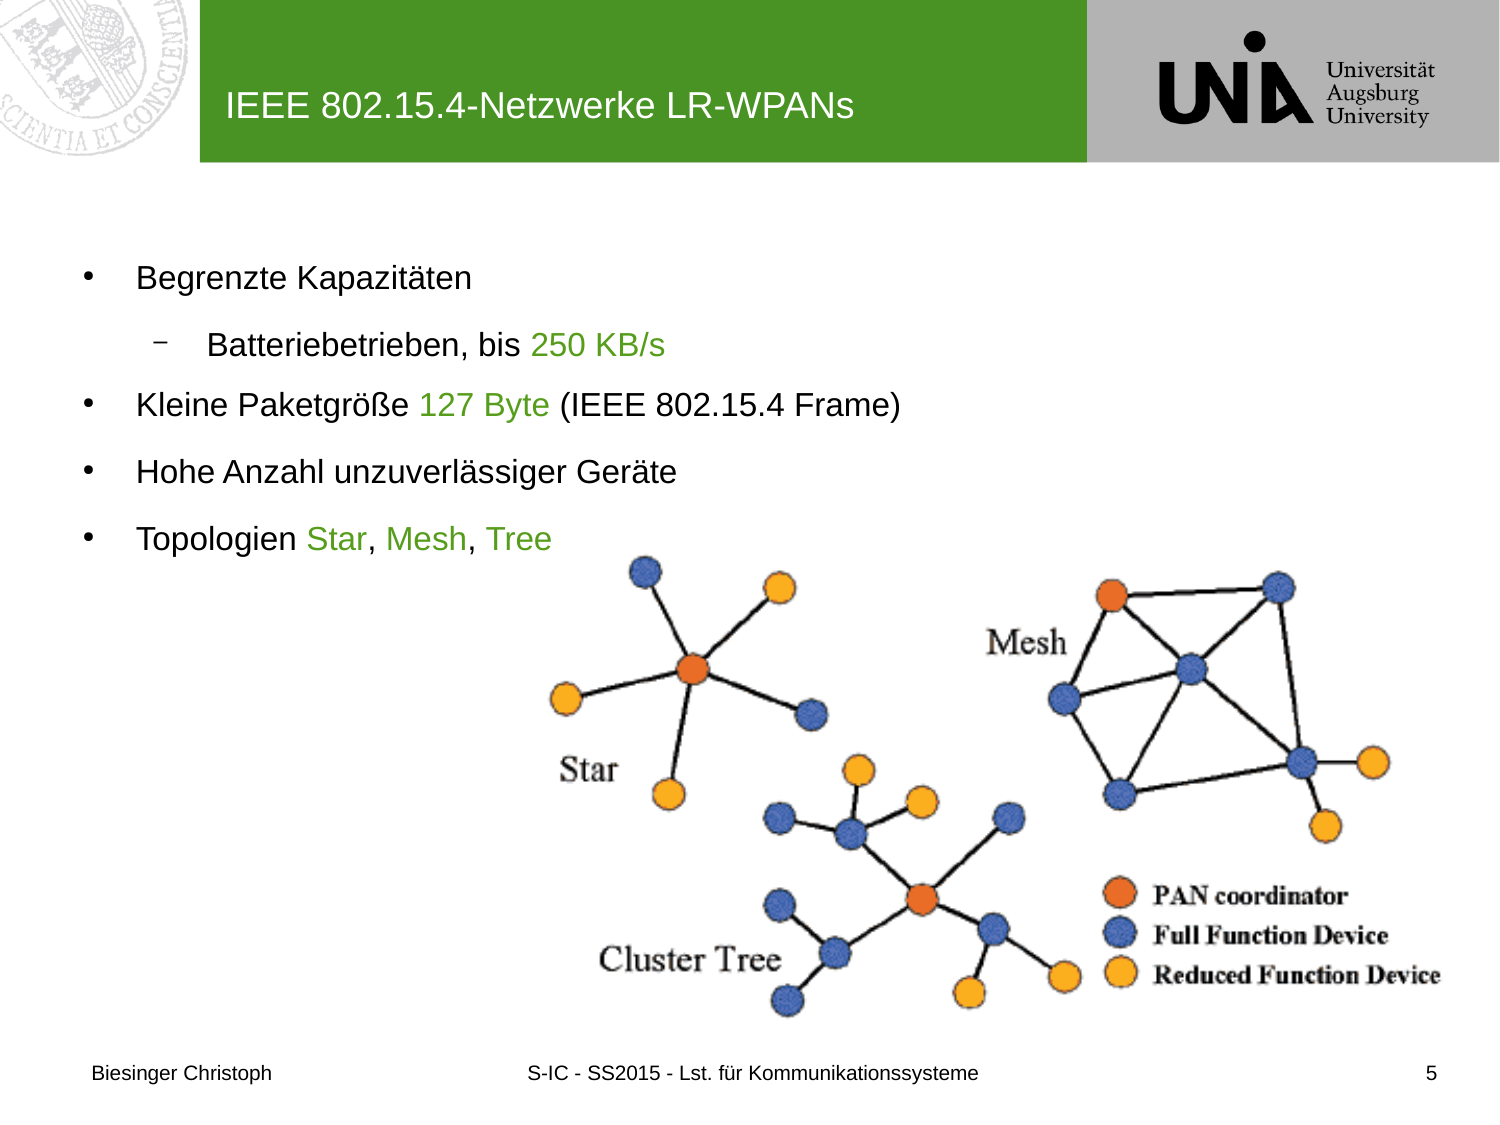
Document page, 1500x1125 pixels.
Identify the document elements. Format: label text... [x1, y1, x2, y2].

picture [1122, 12, 1488, 271]
list Begrenzte Kapazitäten Batteriebetrieben, bis 250 KB/s Kleine Paketgröße 127 Byte (IEEE 802.15.4 Frame) Hohe Anzahl unzuverlässiger Geräte Topologien Star, Mesh, Tree [64, 255, 1415, 998]
footer S-IC - SS2015 - Lst. für Kommunikationssysteme [512, 1035, 1123, 1110]
title IEEE 802.15.4-Netzwerke LR-WPANs [225, 50, 1088, 163]
slide_number Biesinger Christoph [76, 1035, 389, 1110]
picture [536, 540, 1453, 1028]
picture [0, 0, 188, 156]
slide_number <Nummer> [1175, 1035, 1452, 1110]
